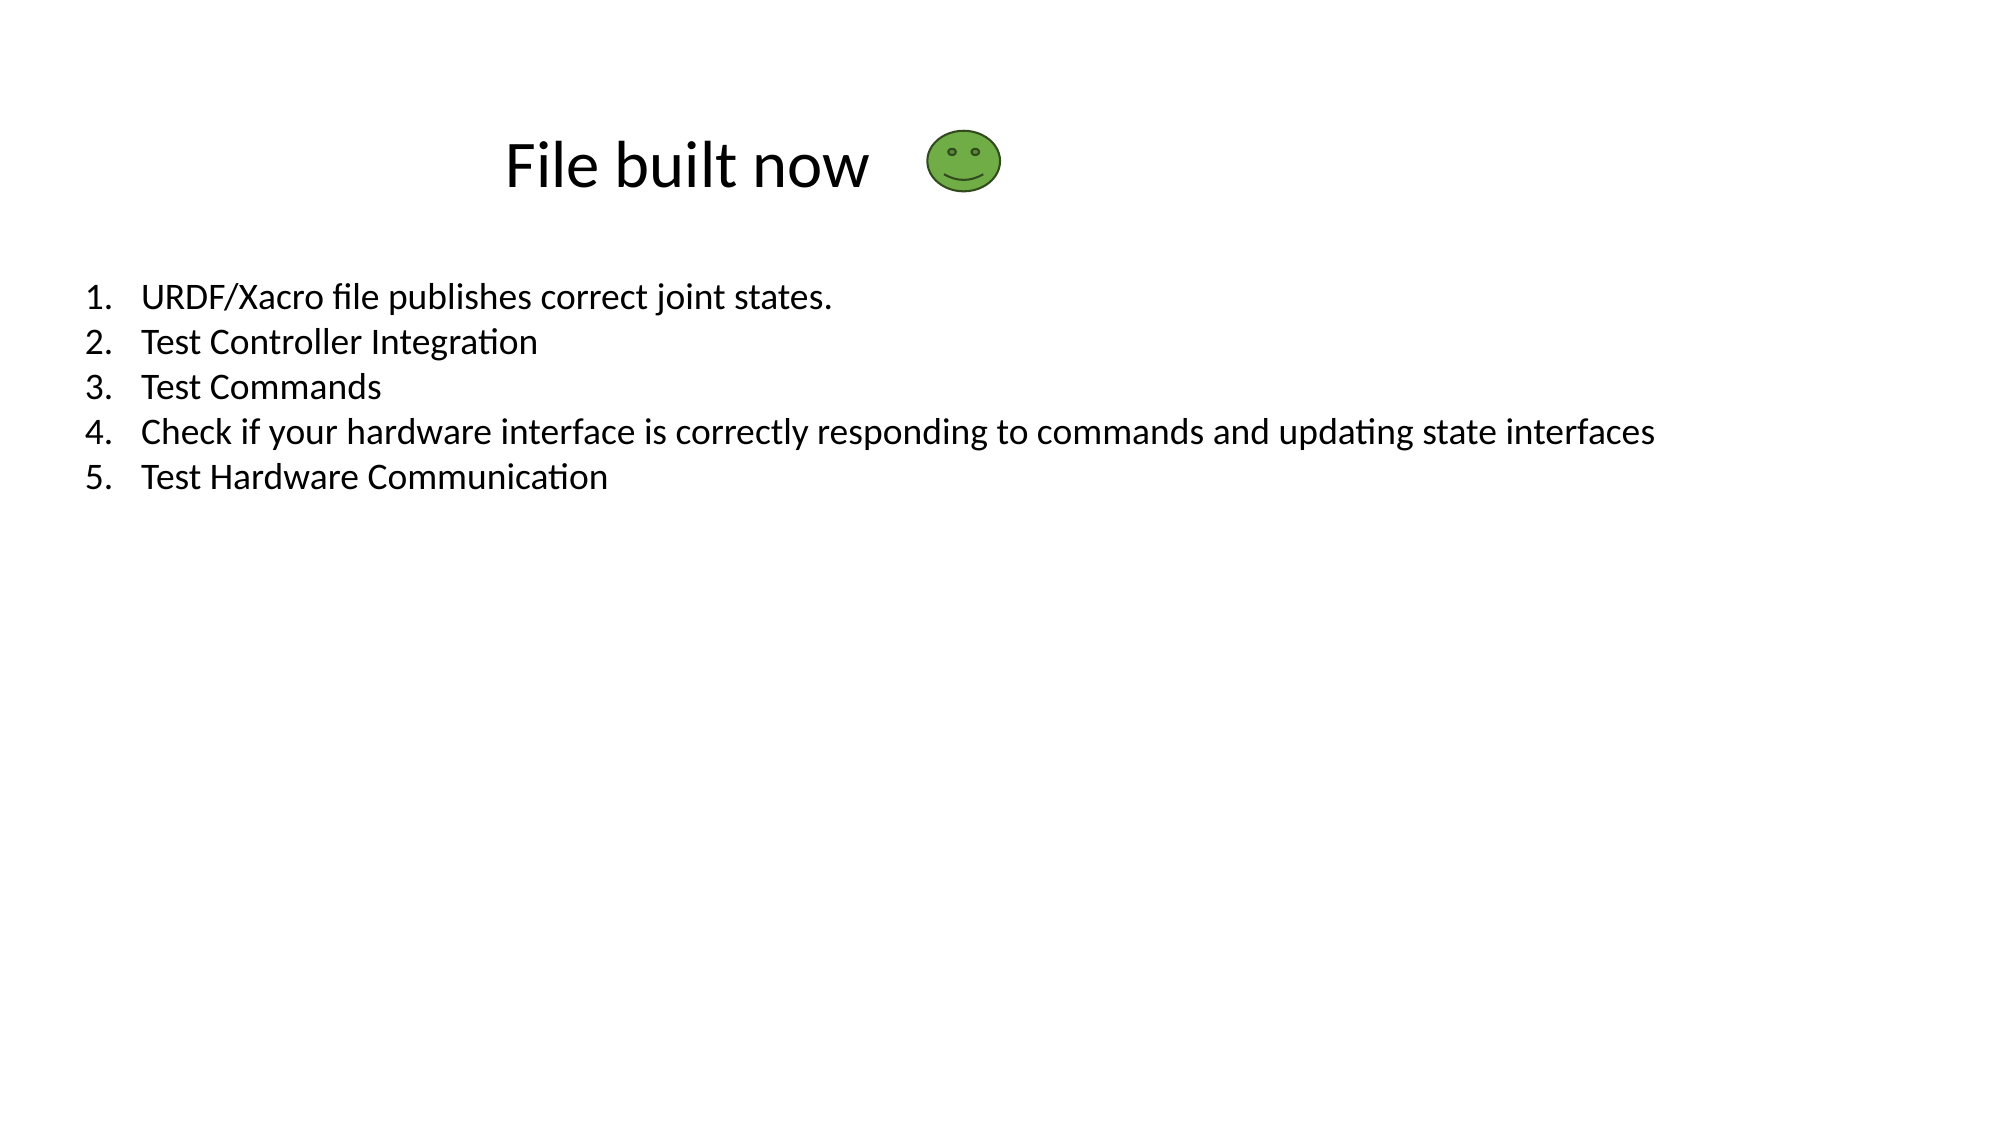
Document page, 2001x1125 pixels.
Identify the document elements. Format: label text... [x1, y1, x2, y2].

text_box URDF/Xacro file publishes correct joint states. Test Controller Integration Test Commands Check if your hardware interface is correctly responding to commands and updating state interfaces Test Hardware Communication [70, 265, 1672, 505]
text_box [927, 130, 1001, 192]
text_box File built now [490, 113, 1275, 208]
